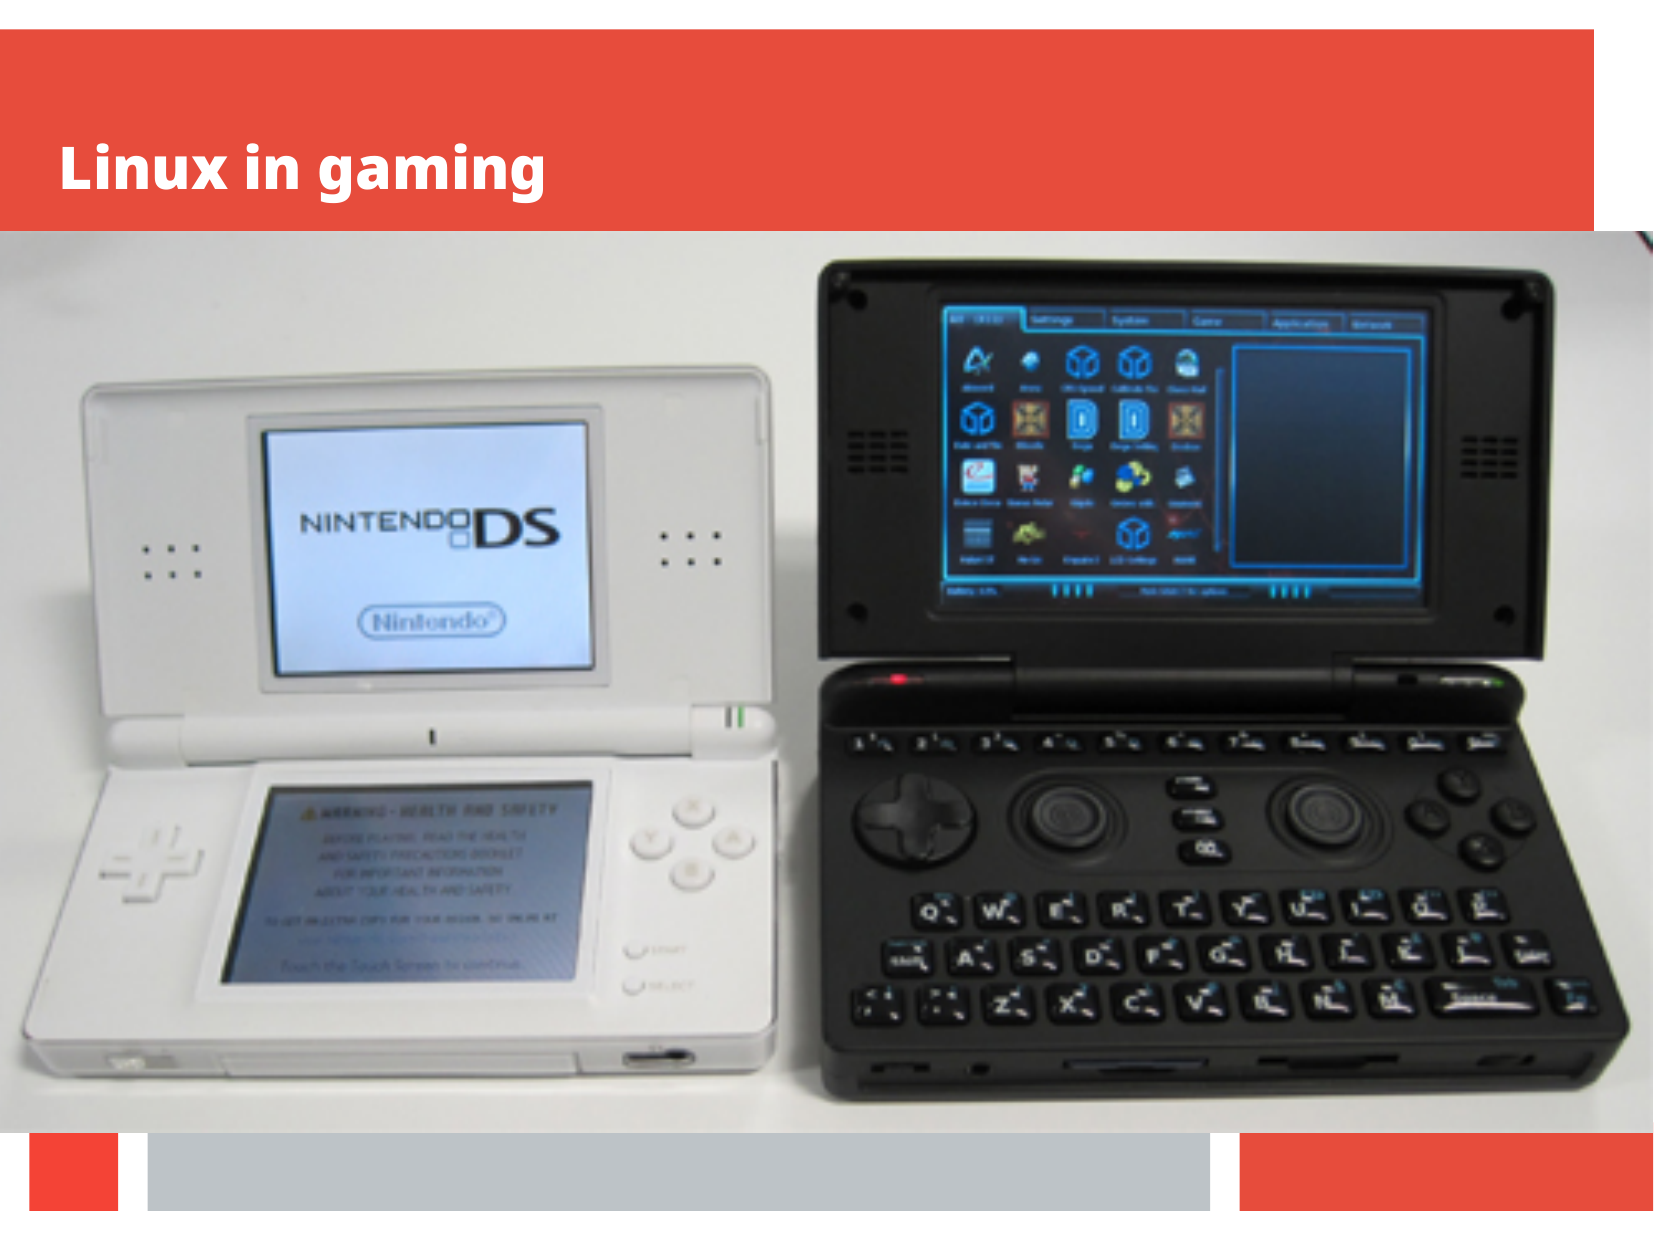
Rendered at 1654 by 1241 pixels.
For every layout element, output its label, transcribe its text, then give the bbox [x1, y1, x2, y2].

title Linux in gaming [58, 59, 1594, 207]
picture [0, 231, 1653, 1133]
